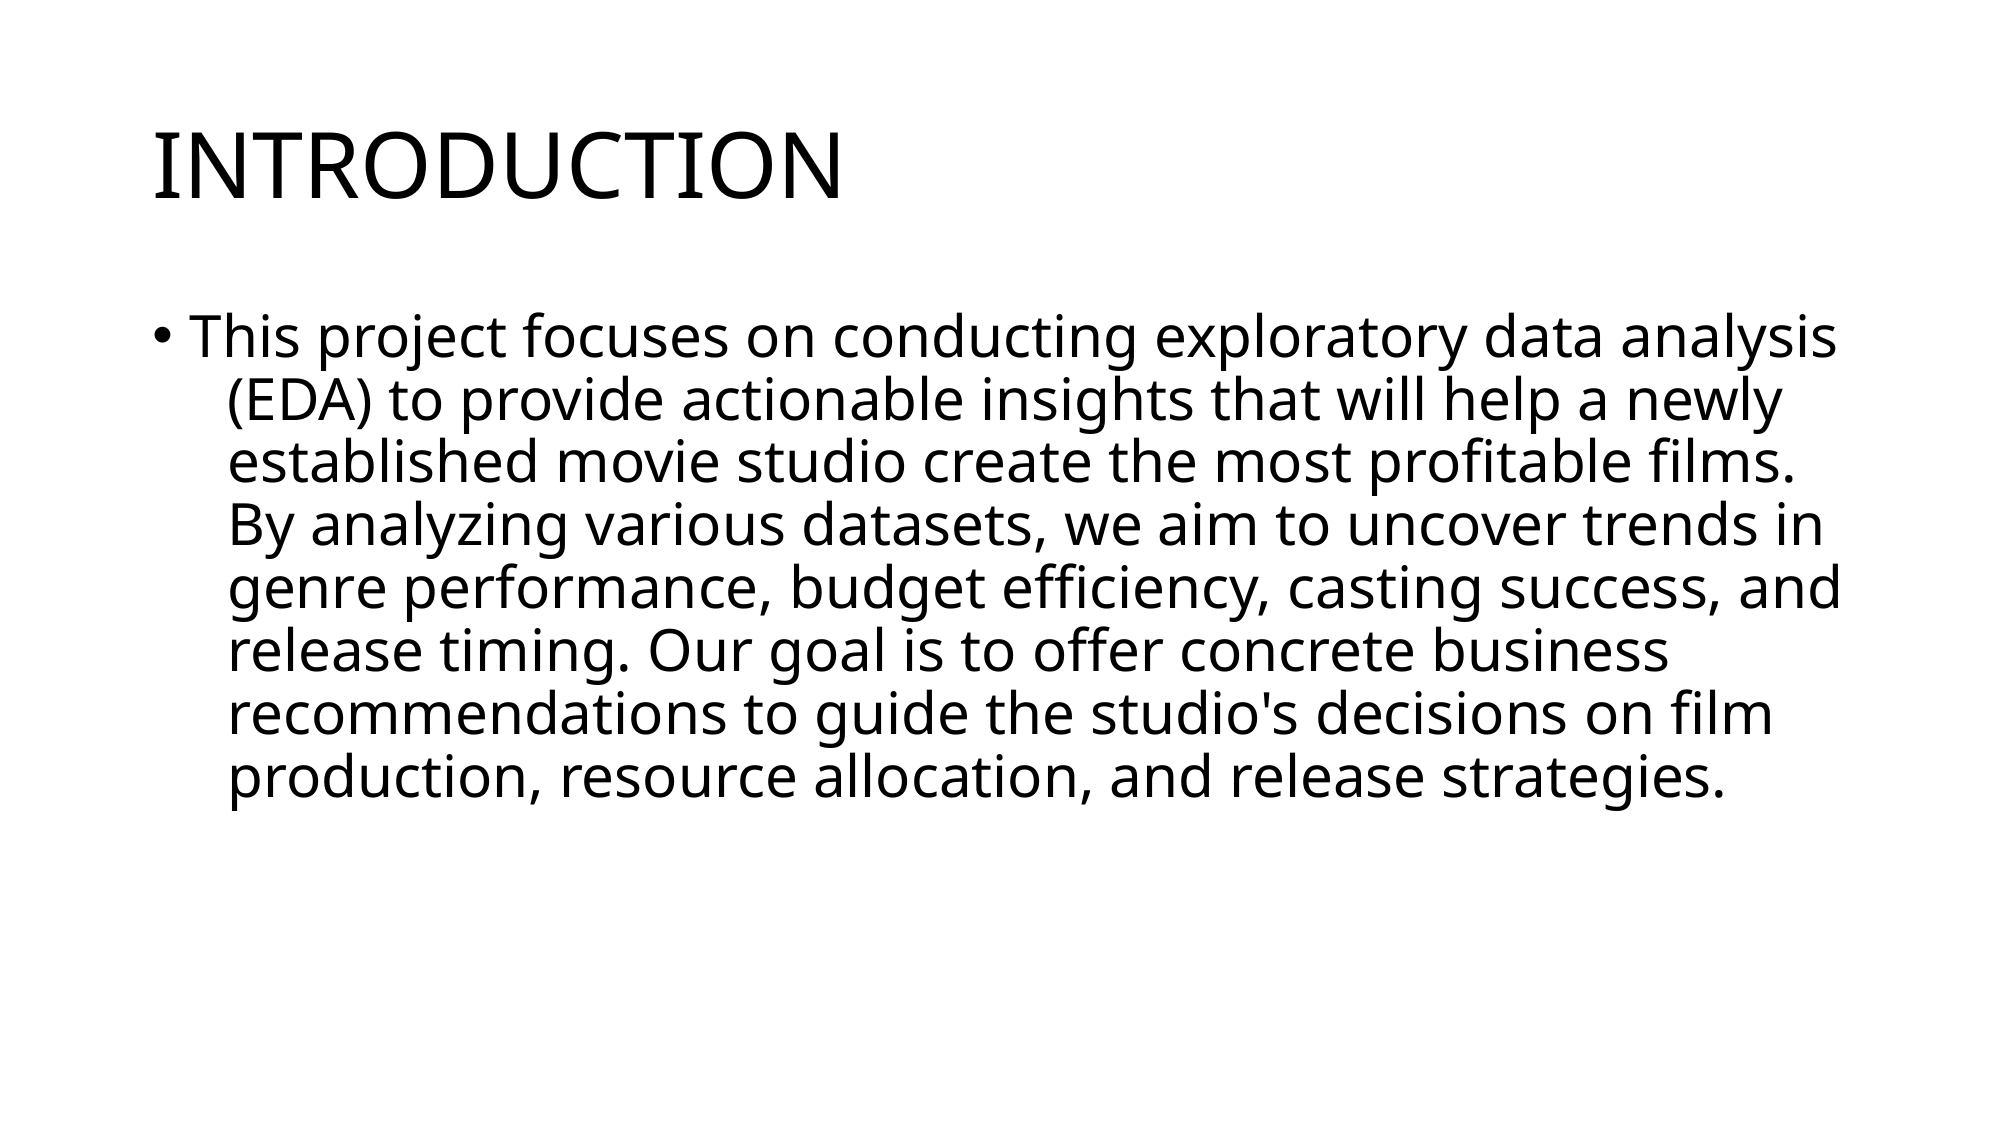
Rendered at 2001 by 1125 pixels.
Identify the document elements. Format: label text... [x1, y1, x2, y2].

title INTRODUCTION [137, 59, 1863, 278]
list This project focuses on conducting exploratory data analysis (EDA) to provide actionable insights that will help a newly established movie studio create the most profitable films. By analyzing various datasets, we aim to uncover trends in genre performance, budget efficiency, casting success, and release timing. Our goal is to offer concrete business recommendations to guide the studio's decisions on film production, resource allocation, and release strategies. [137, 299, 1863, 1014]
